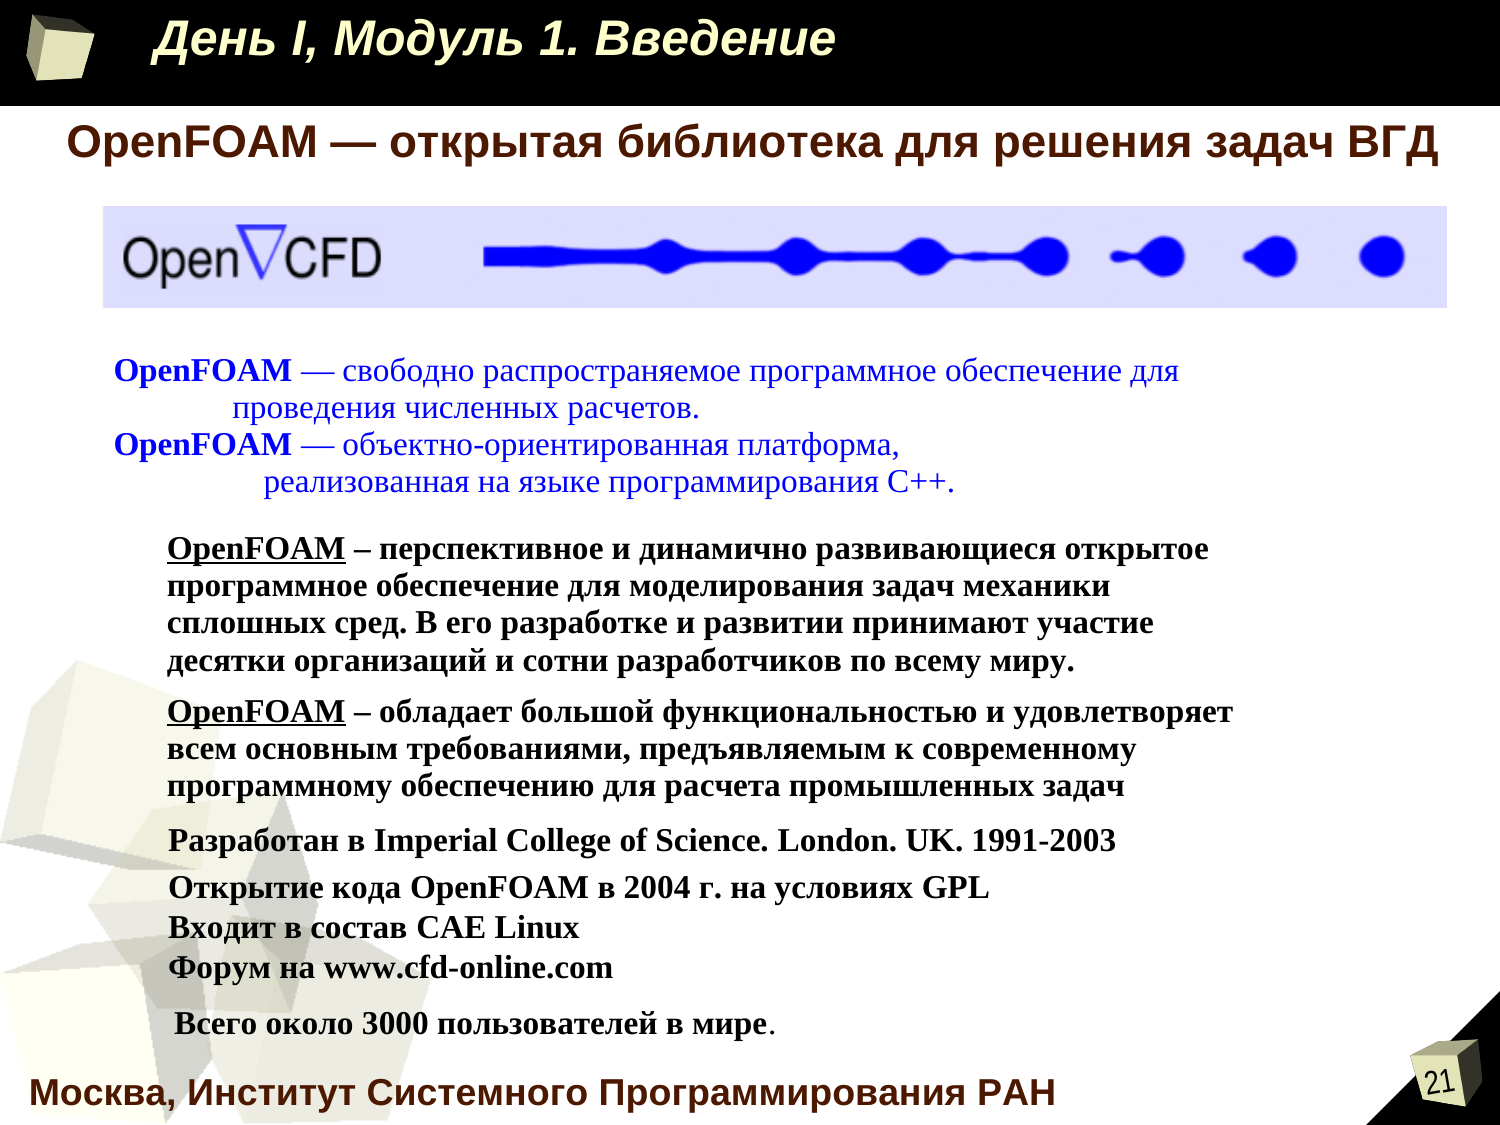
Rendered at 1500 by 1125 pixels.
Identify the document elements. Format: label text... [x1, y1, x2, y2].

text_box Разработан в Imperial College of Science. London. UK. 1991-2003 [153, 810, 1365, 857]
picture [0, 659, 433, 1125]
text_box Всего около 3000 пользователей в мире. [159, 993, 987, 1049]
picture [423, 1088, 433, 1102]
text_box OpenFOAM — открытая библиотека для решения задач ВГД [5, 104, 1500, 185]
text_box Открытие кода OpenFOAM в 2004 г. на условиях GPL Входит в состав CAE Linux Форум на www.cfd-online.com [153, 857, 1371, 993]
text_box ОpenFOAM — свободно распространяемое программное обеспечение для проведения численных расчетов. OpenFOAM — объектно-ориентированная платформа, реализованная на языке программирования С++. [100, 302, 1413, 545]
picture [102, 206, 1447, 308]
text_box ОpenFOAM – перспективное и динамично развивающиеся открытое программное обеспечение для моделирования задач механики сплошных сред. В его разработке и развитии принимают участие десятки организаций и сотни разработчиков по всему миру. OpenFOAM – обладает большой функциональностью и удовлетворяет всем основным требованиями, предъявляемым к современному программному обеспечению для расчета промышленных задач [153, 521, 1440, 864]
